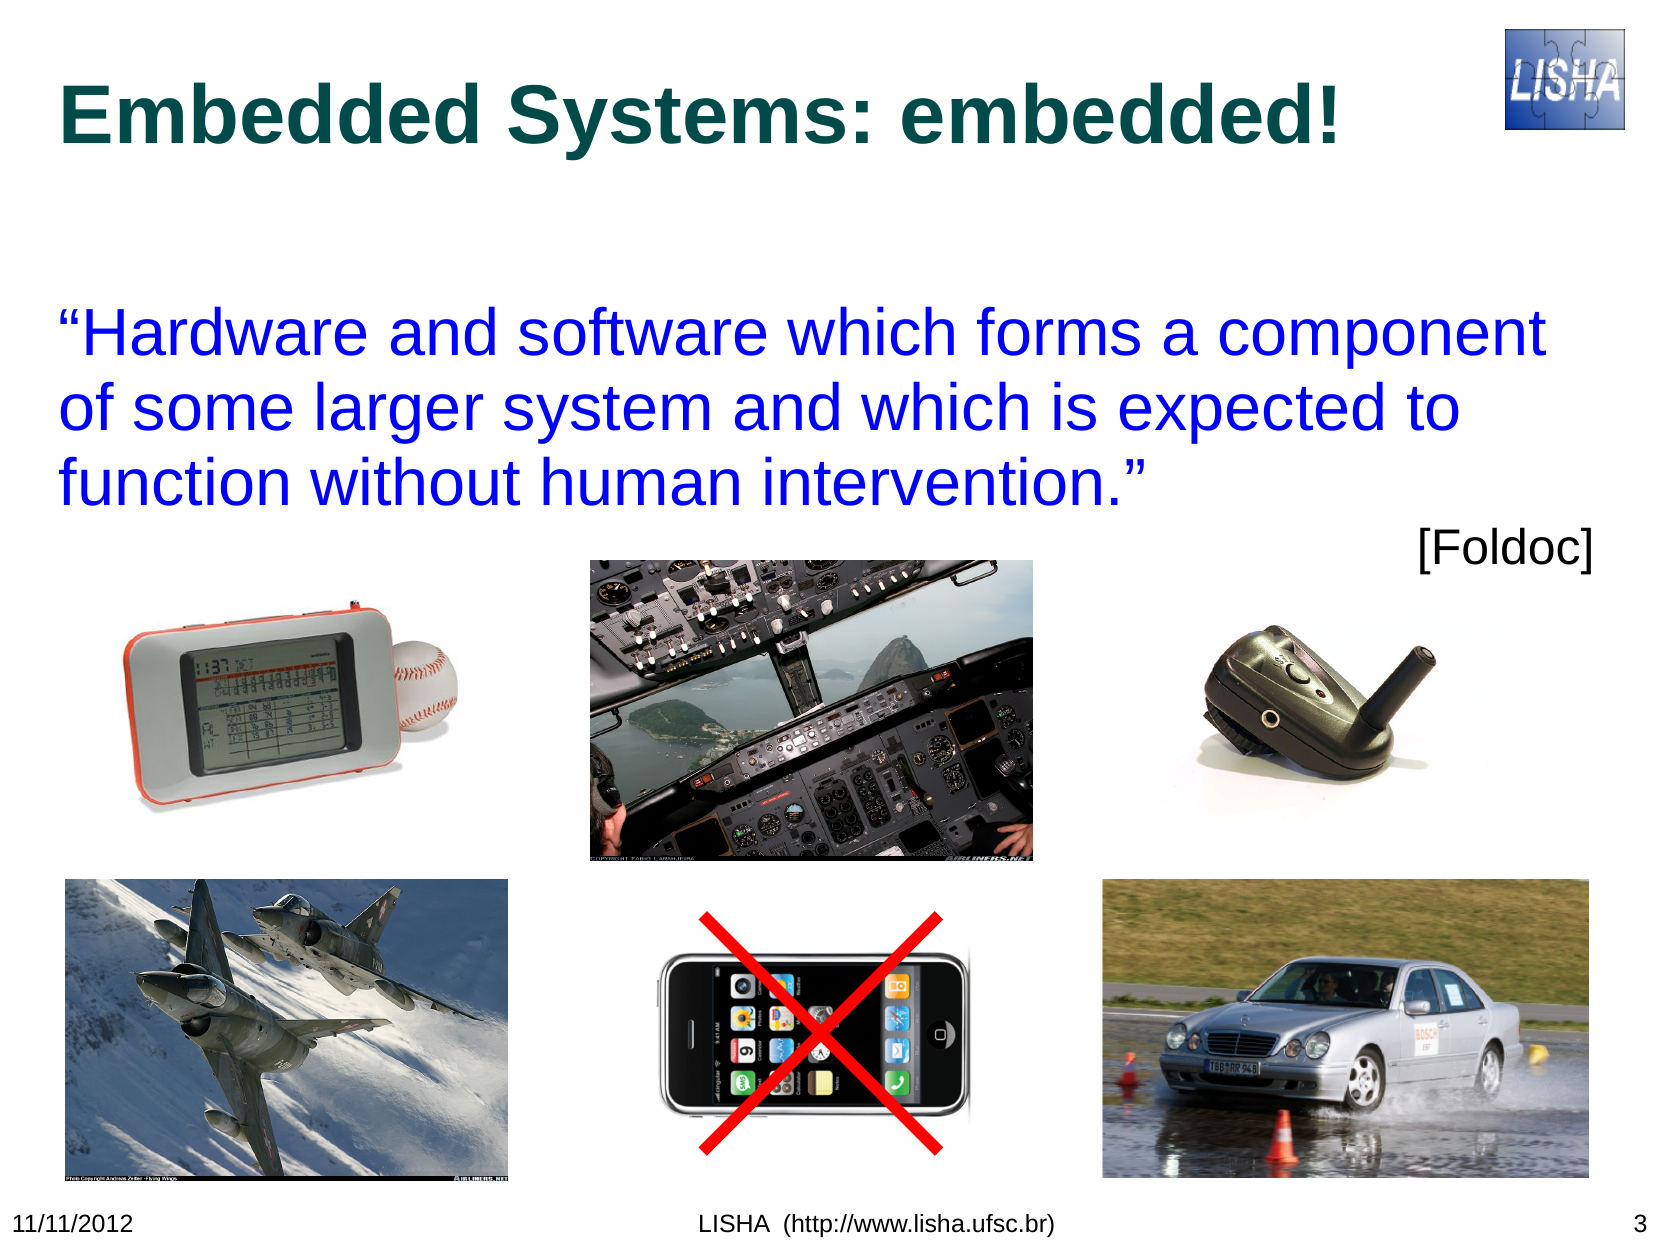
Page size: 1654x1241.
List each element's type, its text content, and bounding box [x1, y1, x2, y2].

picture [110, 544, 465, 862]
picture [65, 879, 508, 1181]
title Embedded Systems: embedded! [58, 11, 1463, 219]
picture [1101, 879, 1589, 1178]
picture [590, 560, 1033, 862]
picture [1505, 29, 1625, 130]
picture [1151, 592, 1506, 827]
list “Hardware and software which forms a component of some larger system and which is expected to function without human intervention.” [Foldoc] [59, 295, 1595, 1182]
